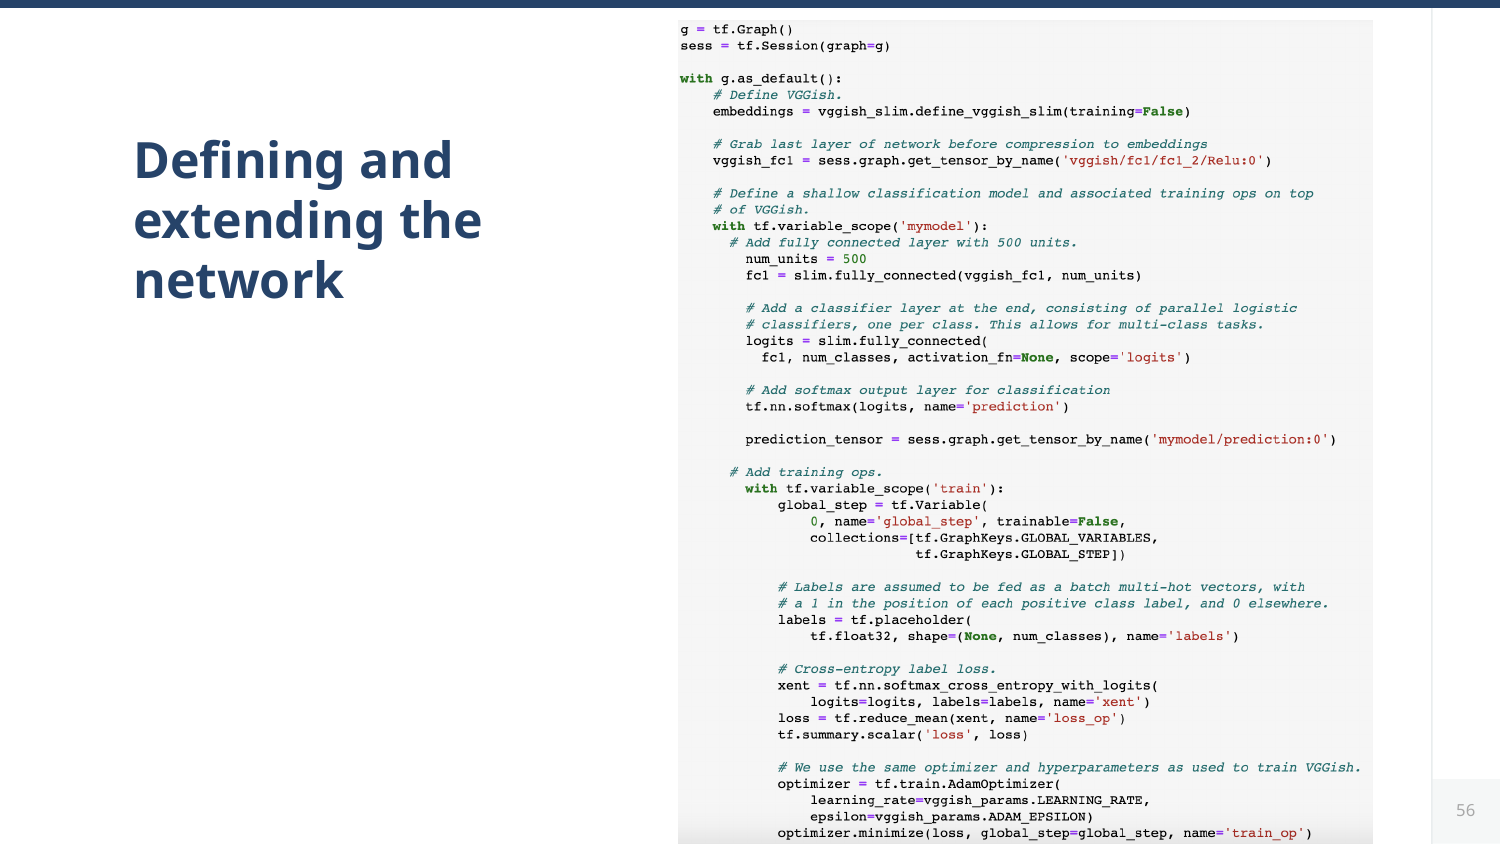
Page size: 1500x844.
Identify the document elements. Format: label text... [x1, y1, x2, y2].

title Defining and extending the network [118, 113, 667, 391]
picture [678, 20, 1373, 844]
slide_number <number> [1400, 779, 1491, 844]
